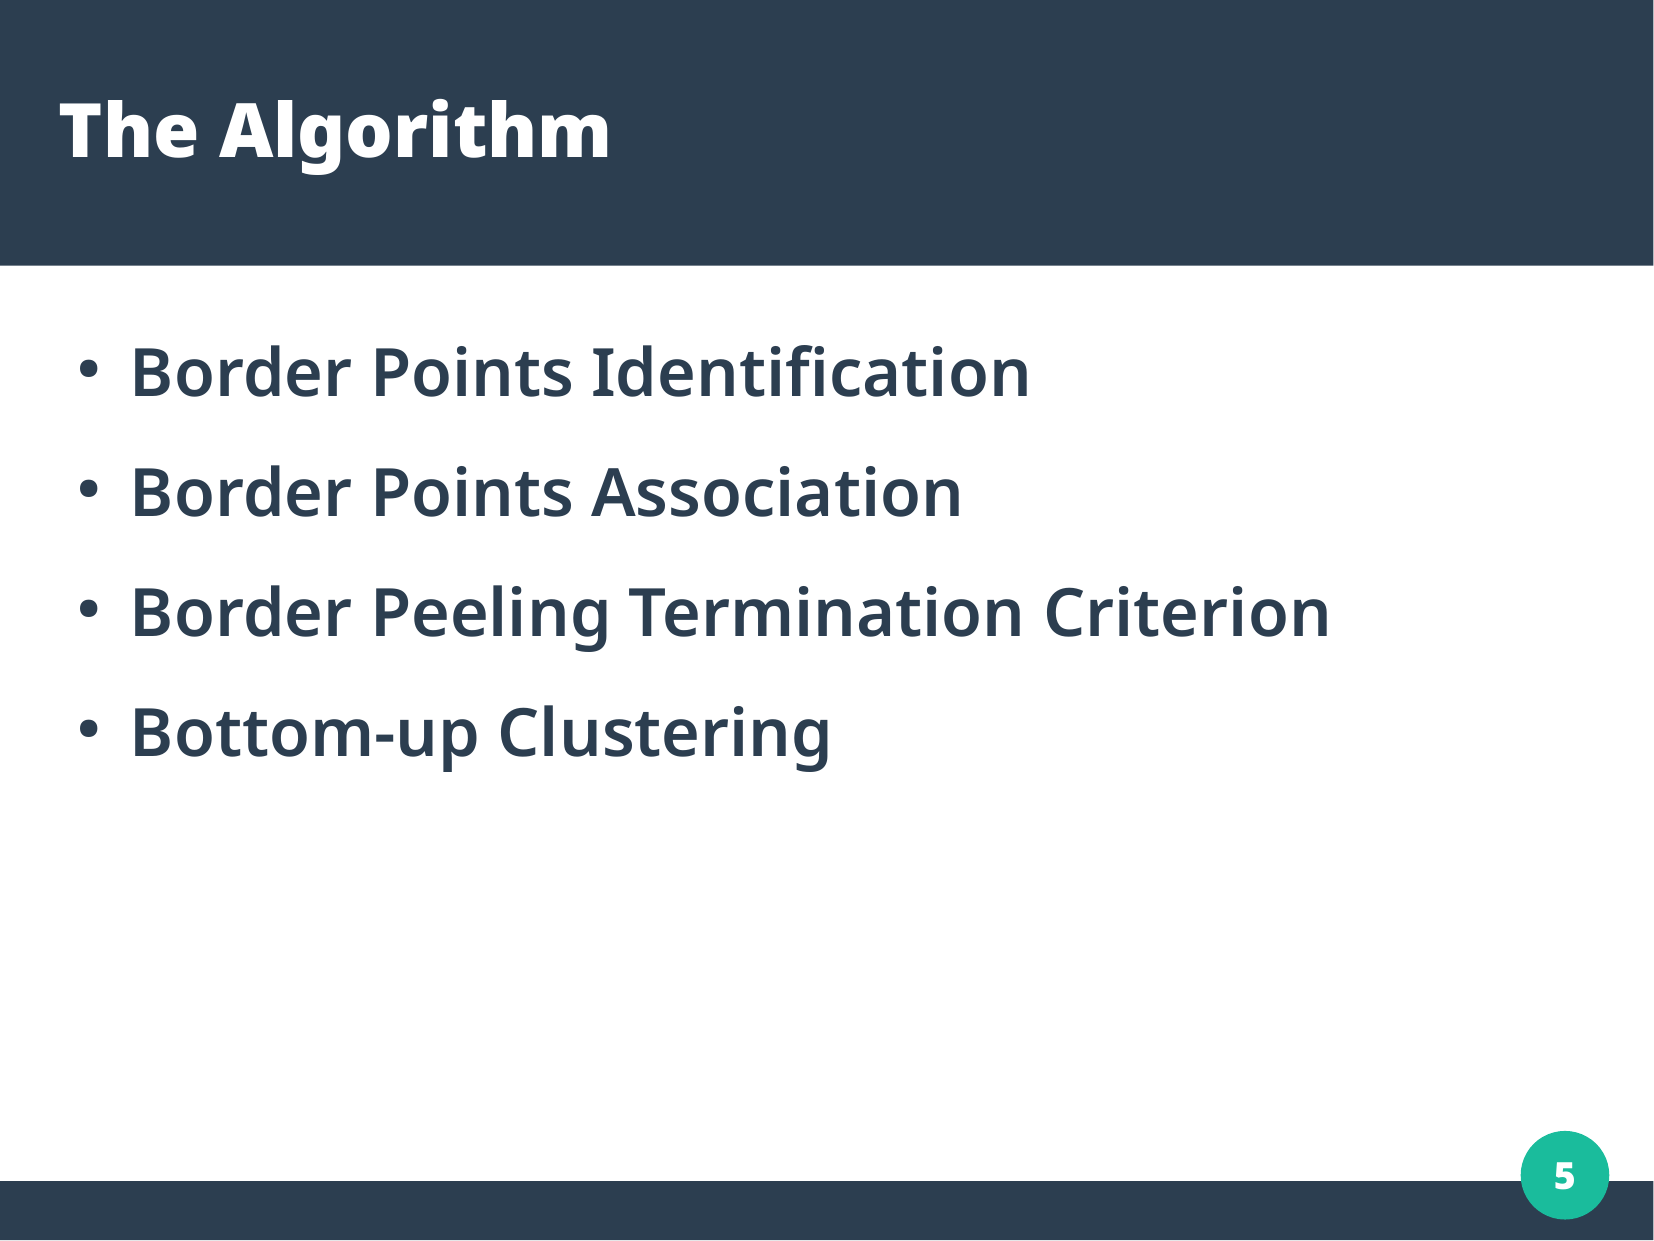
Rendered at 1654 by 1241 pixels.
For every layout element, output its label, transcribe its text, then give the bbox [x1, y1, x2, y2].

title The Algorithm [59, 49, 1595, 207]
list Border Points Identification Border Points Association Border Peeling Termination Criterion Bottom-up Clustering [59, 324, 1595, 1152]
